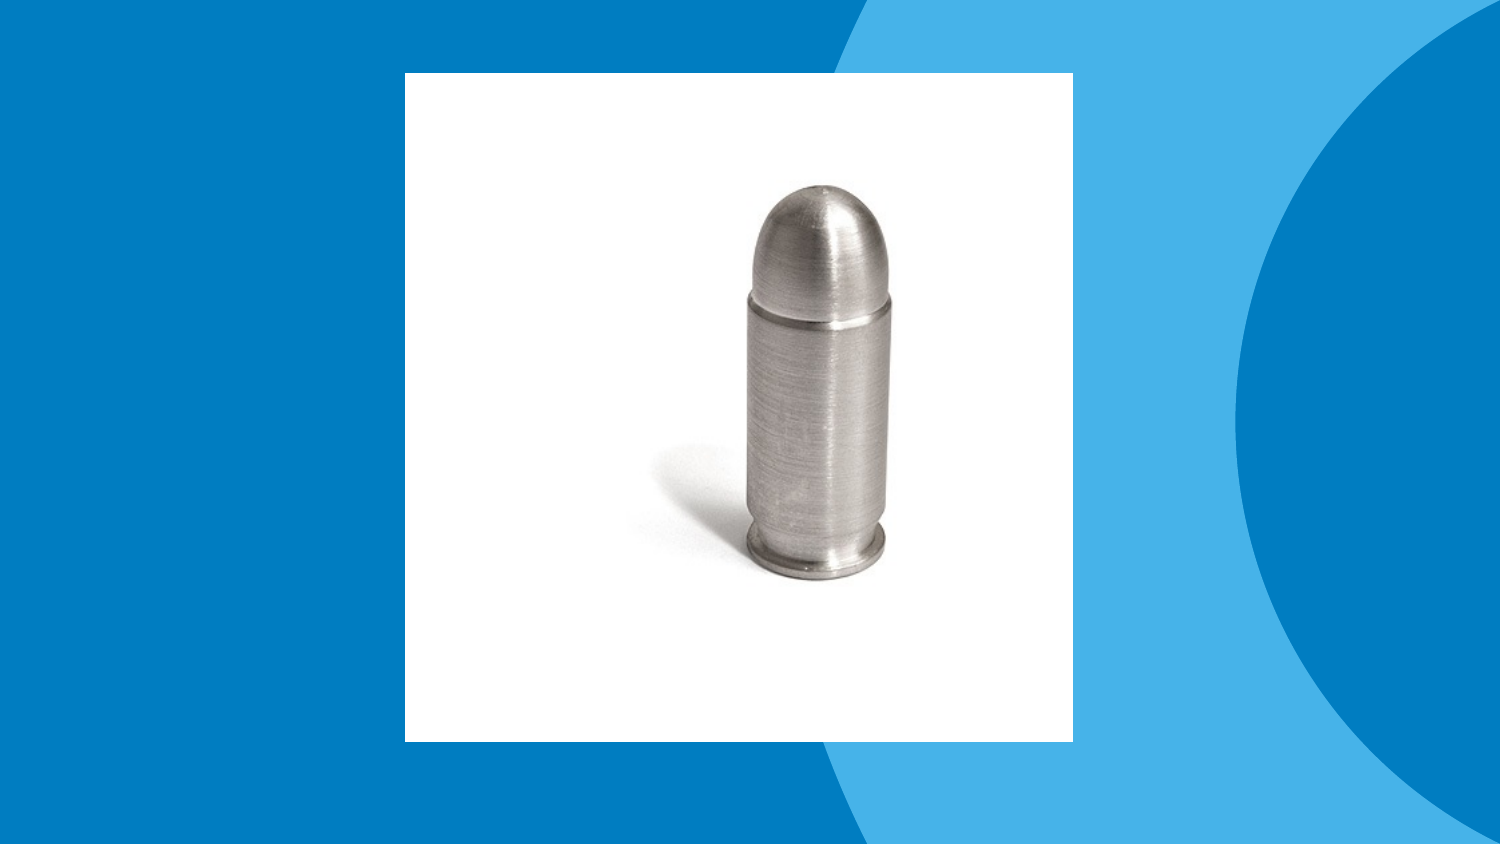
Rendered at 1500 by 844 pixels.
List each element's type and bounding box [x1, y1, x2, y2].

picture [405, 73, 1073, 742]
